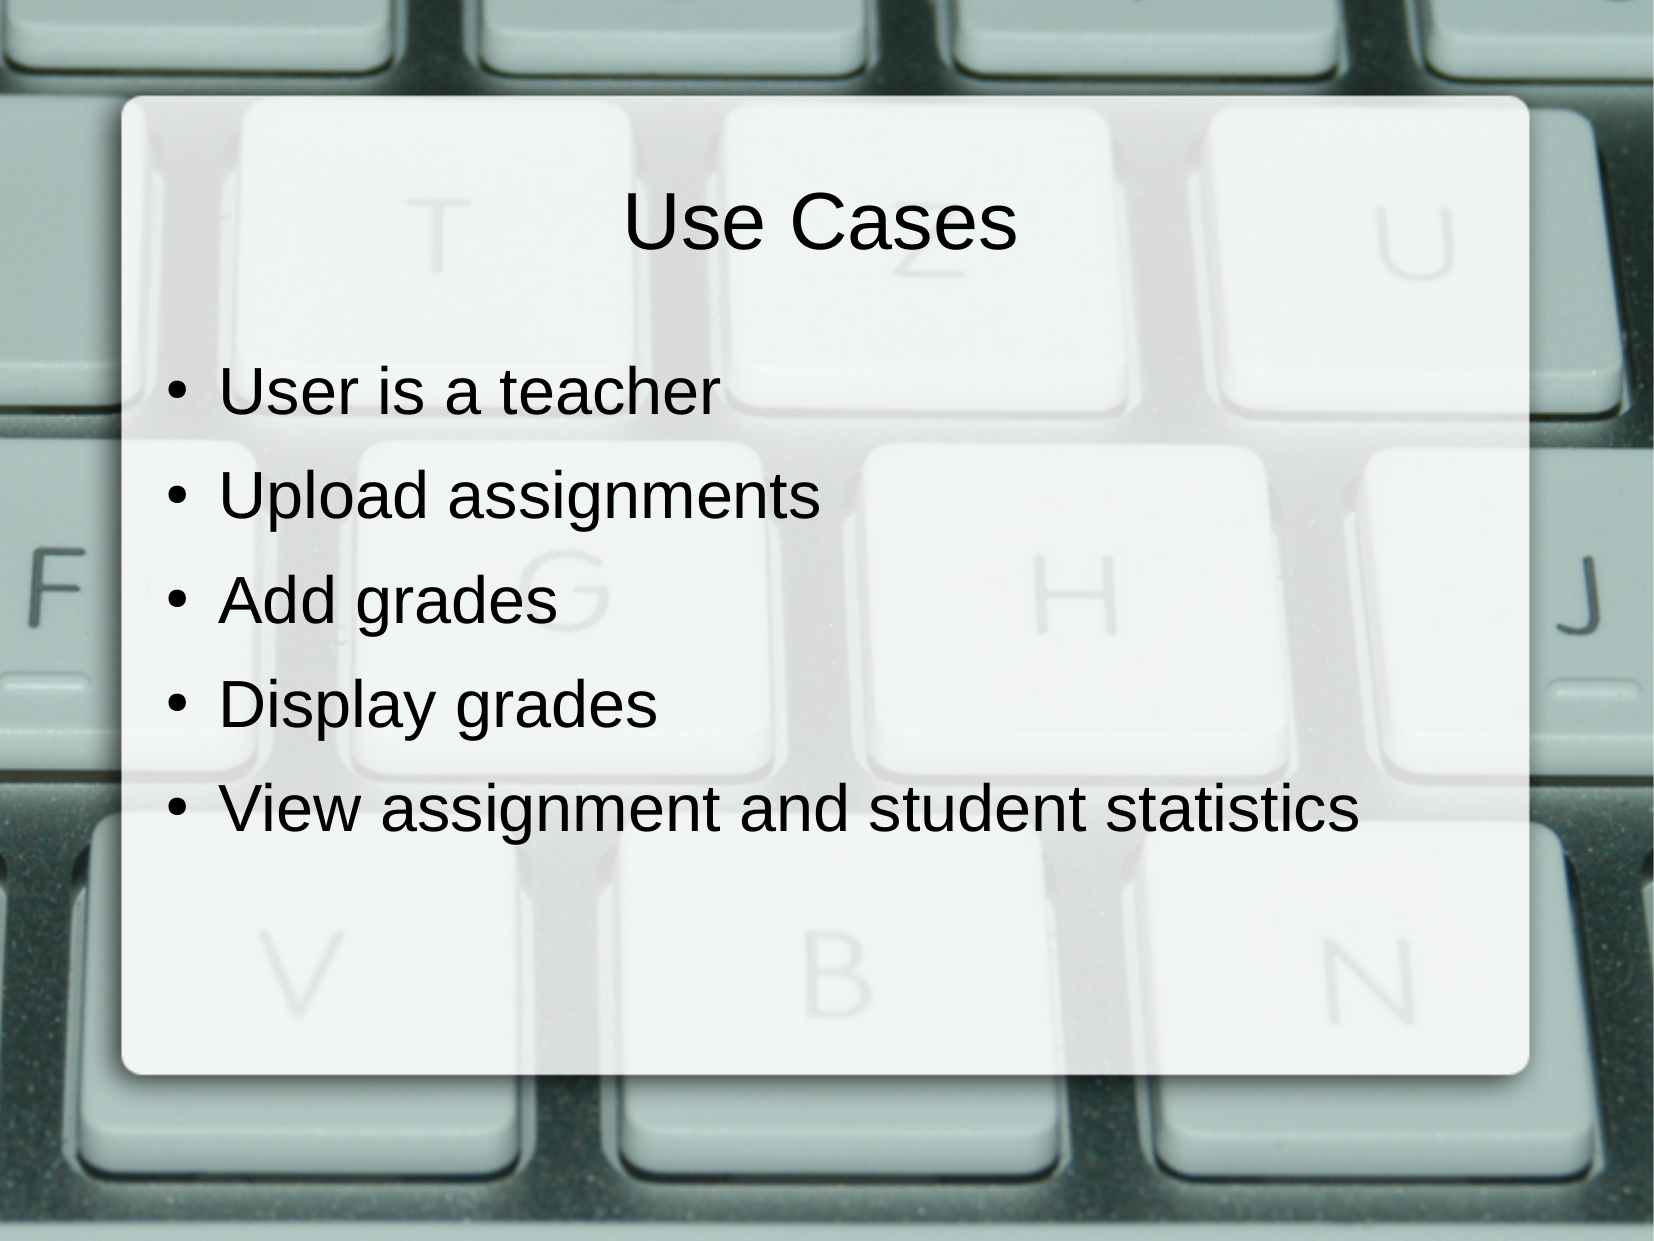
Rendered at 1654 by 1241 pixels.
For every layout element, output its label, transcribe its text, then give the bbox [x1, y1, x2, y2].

picture [0, 0, 1654, 1241]
title Use Cases [135, 117, 1506, 325]
list User is a teacher Upload assignments Add grades Display grades View assignment and student statistics [147, 354, 1506, 1074]
